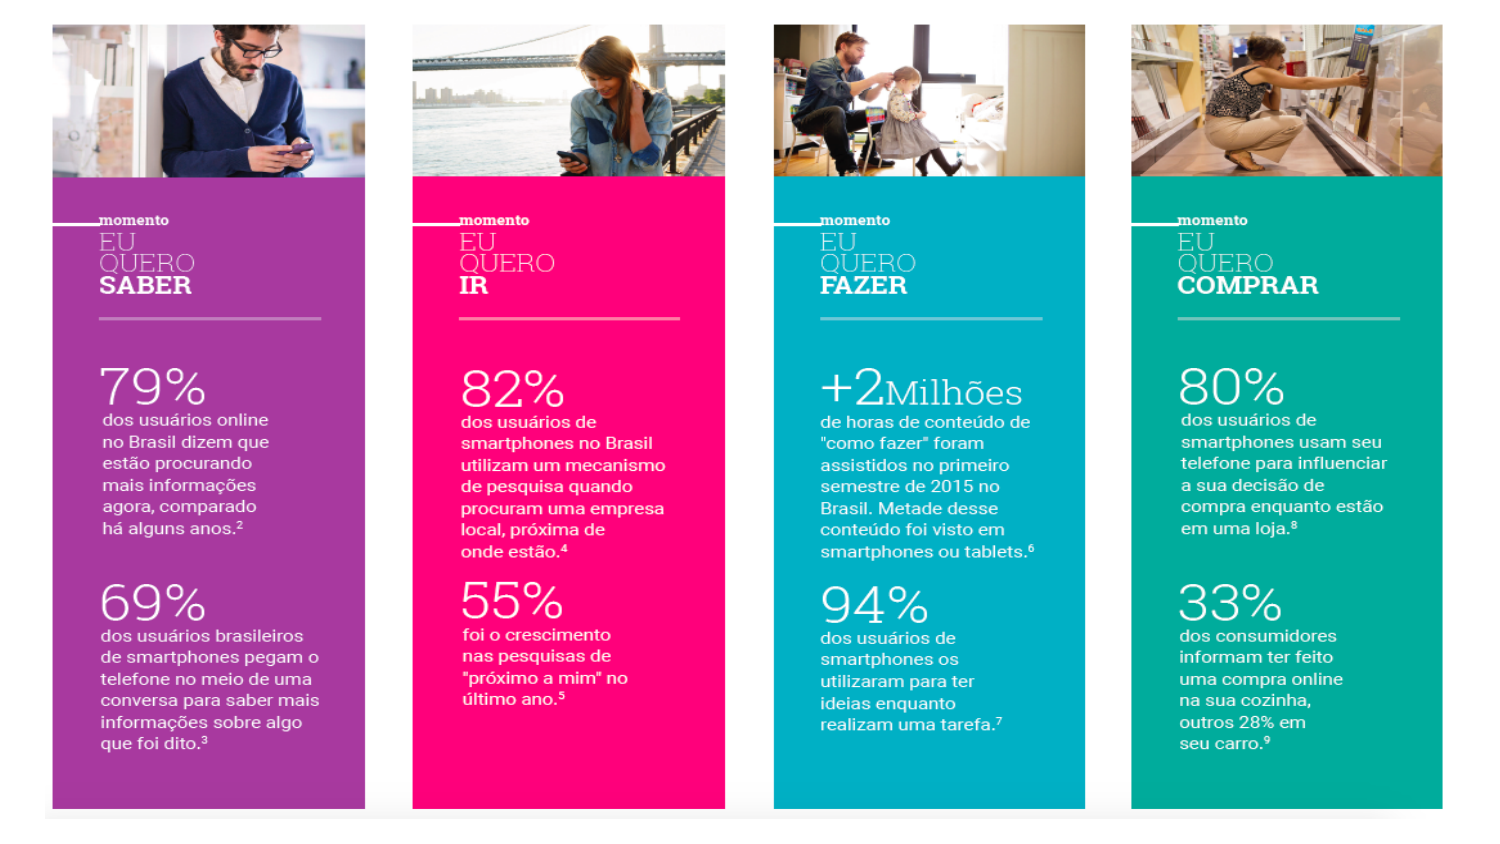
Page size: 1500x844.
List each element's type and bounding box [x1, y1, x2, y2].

picture [45, 18, 1453, 819]
